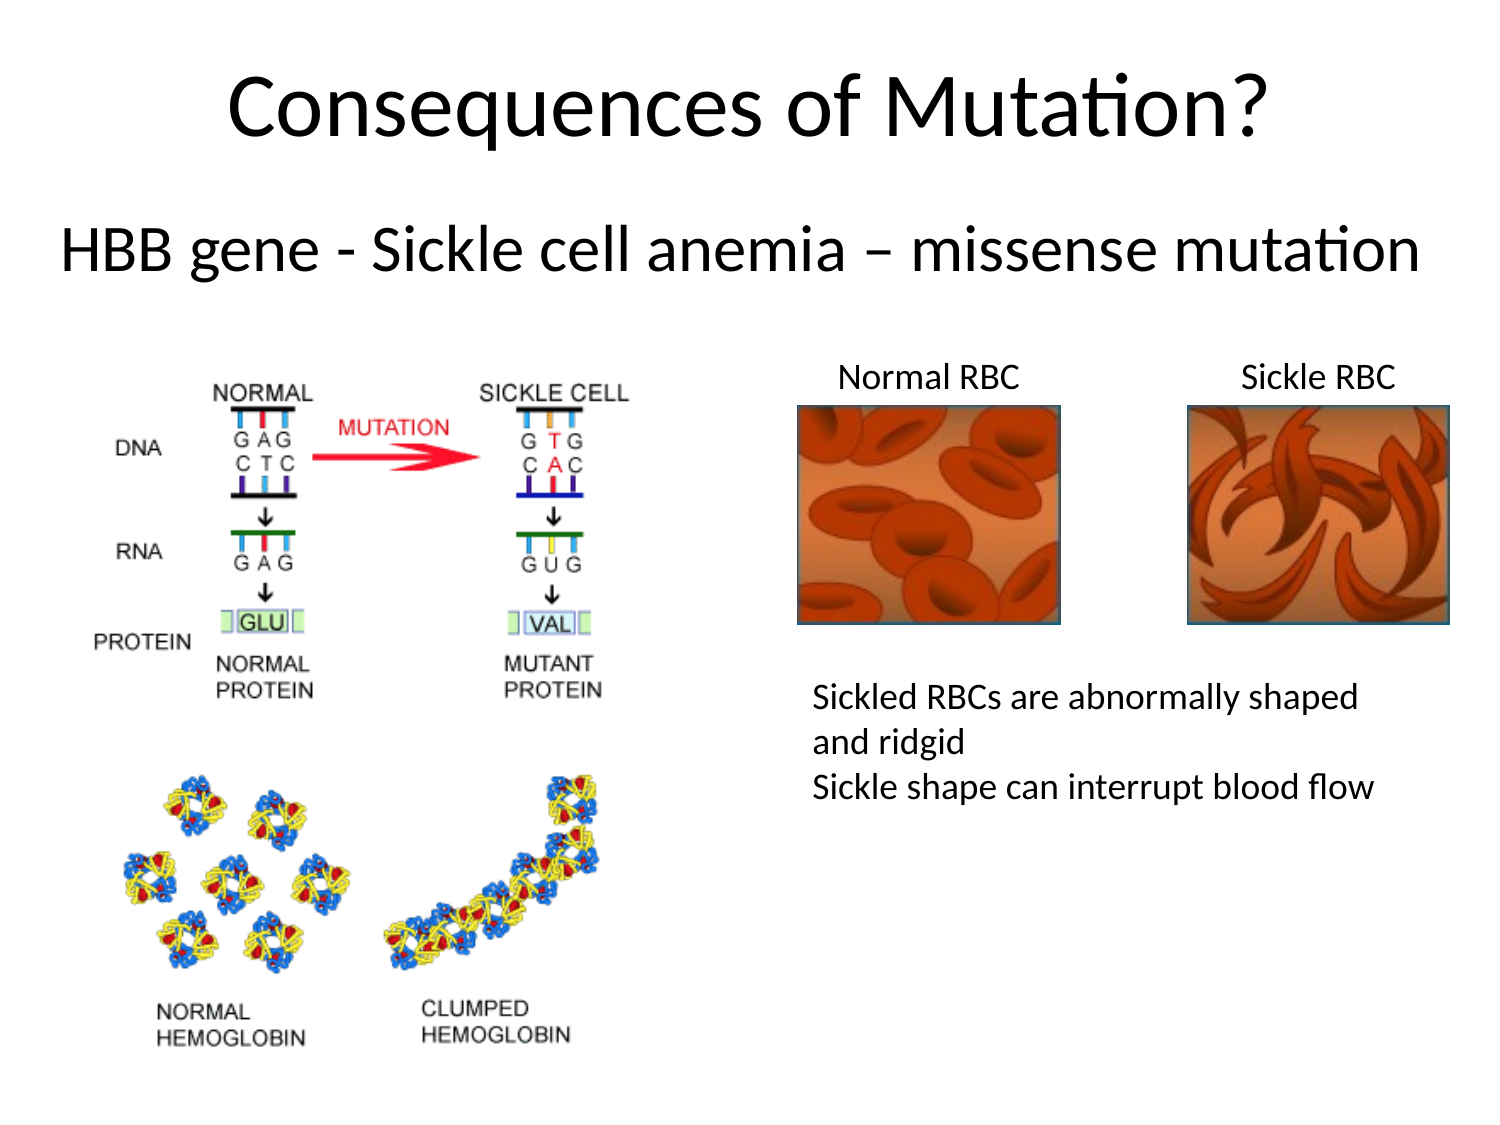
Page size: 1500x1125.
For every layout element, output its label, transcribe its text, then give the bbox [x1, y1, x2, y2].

text_box Sickled RBCs are abnormally shaped and ridgid Sickle shape can interrupt blood flow [797, 664, 1425, 815]
text_box Sickle RBC [1187, 344, 1450, 405]
text_box HBB gene - Sickle cell anemia – missense mutation [0, 197, 1483, 293]
picture [1187, 405, 1450, 625]
text_box Normal RBC [797, 344, 1061, 405]
title Consequences of Mutation? [75, 5, 1425, 194]
picture [0, 325, 1061, 1069]
